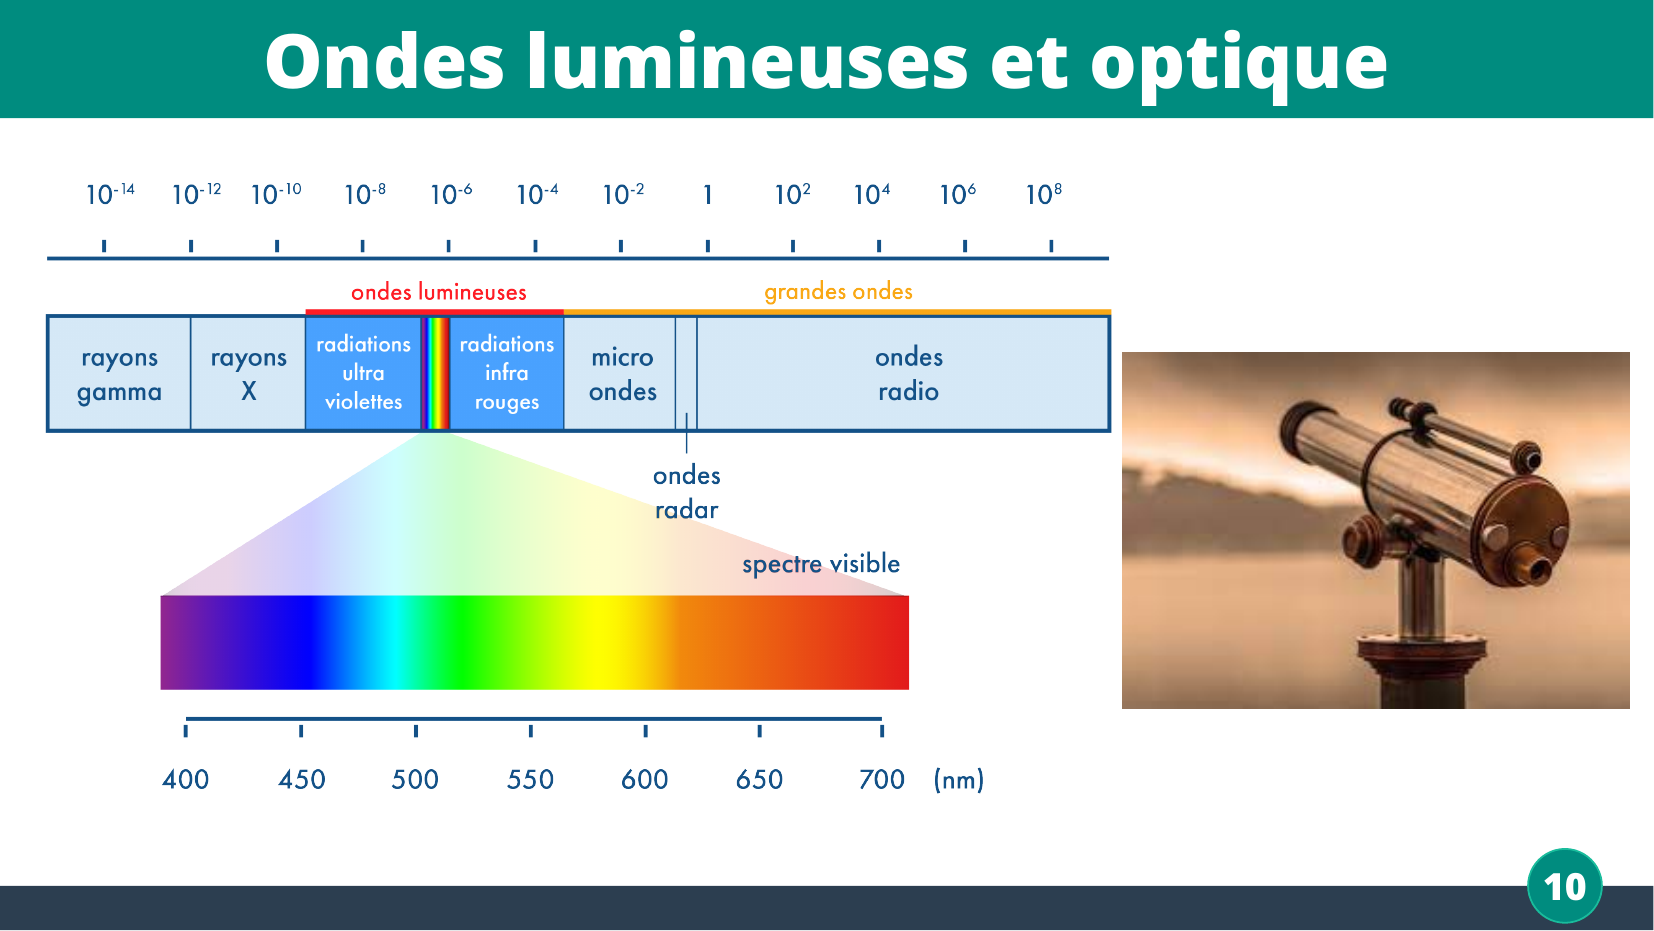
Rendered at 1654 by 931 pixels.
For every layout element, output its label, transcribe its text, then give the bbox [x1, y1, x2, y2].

picture [4, 139, 1630, 857]
title Ondes lumineuses et optique [59, 0, 1595, 118]
